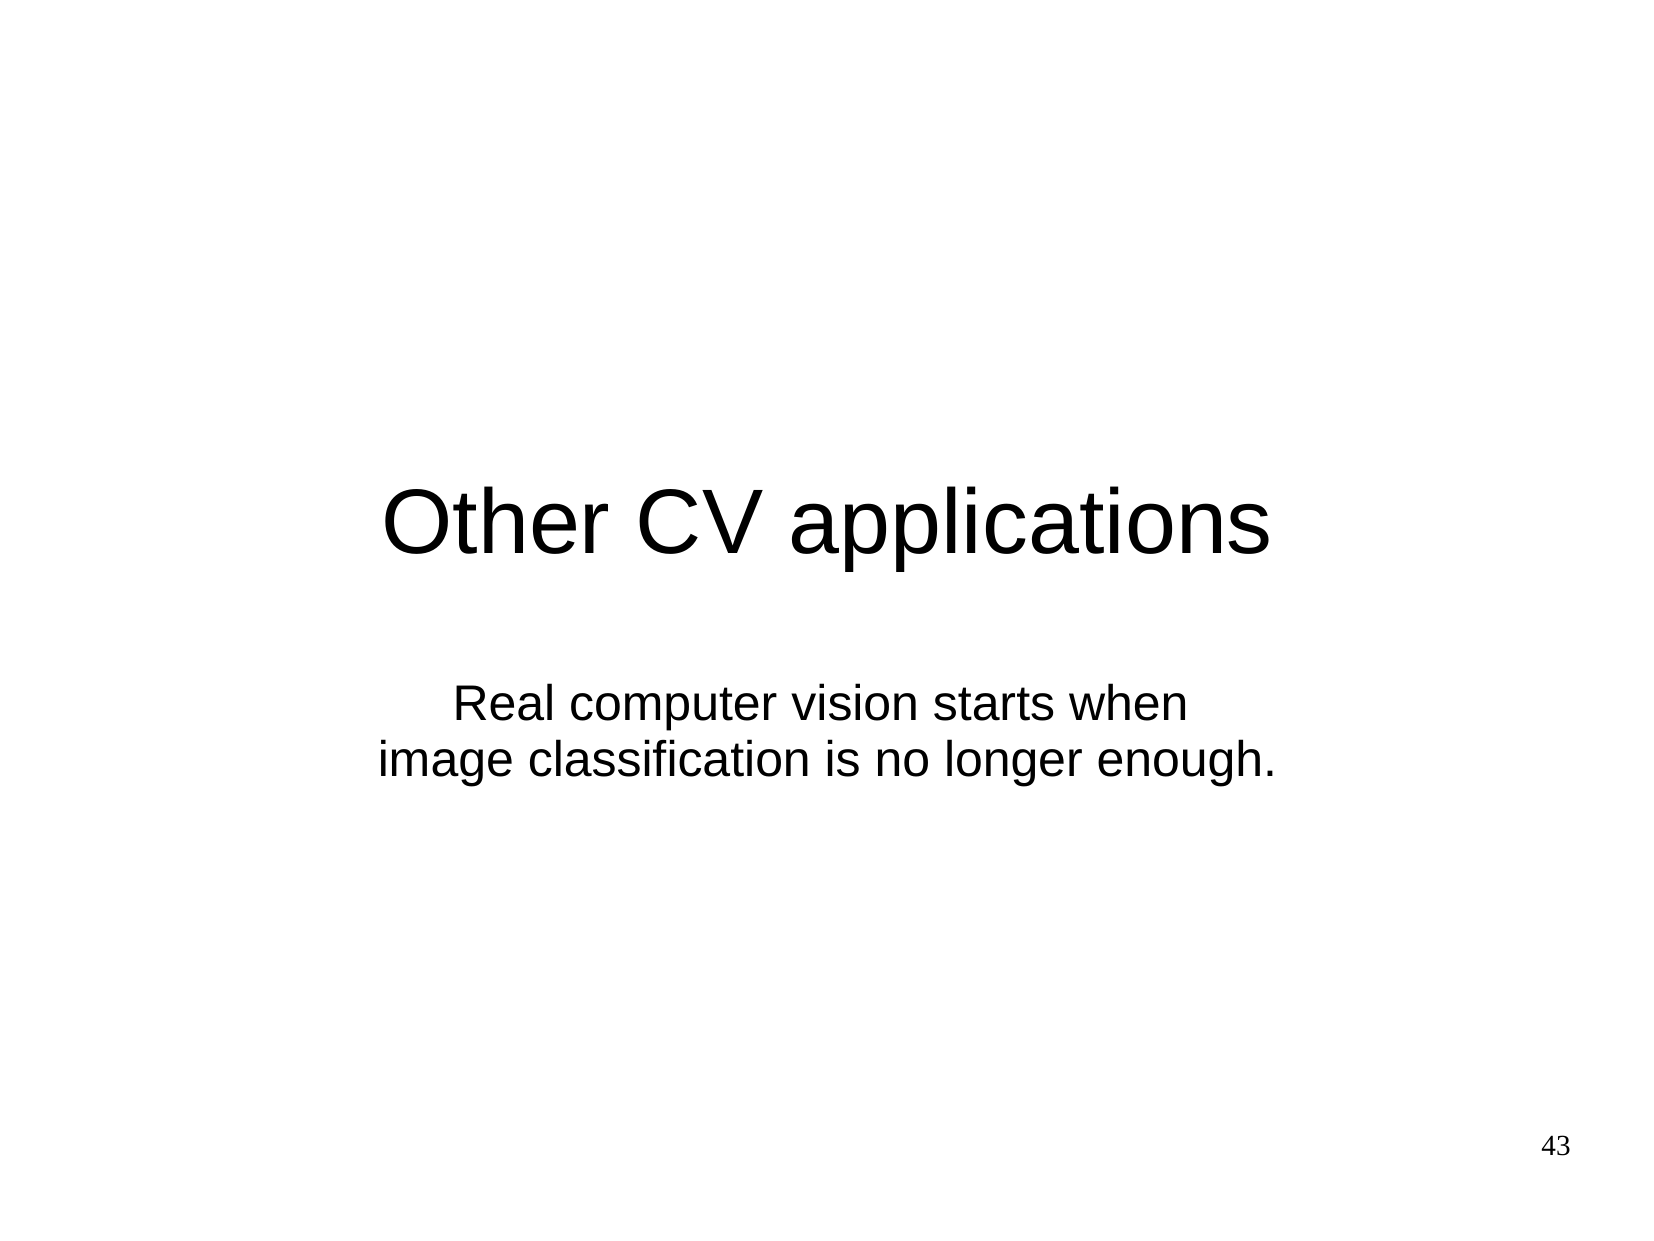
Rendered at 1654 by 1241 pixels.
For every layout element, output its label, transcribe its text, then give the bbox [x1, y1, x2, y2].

title Other CV applications Real computer vision starts when image classification is no longer enough. [83, 469, 1572, 788]
